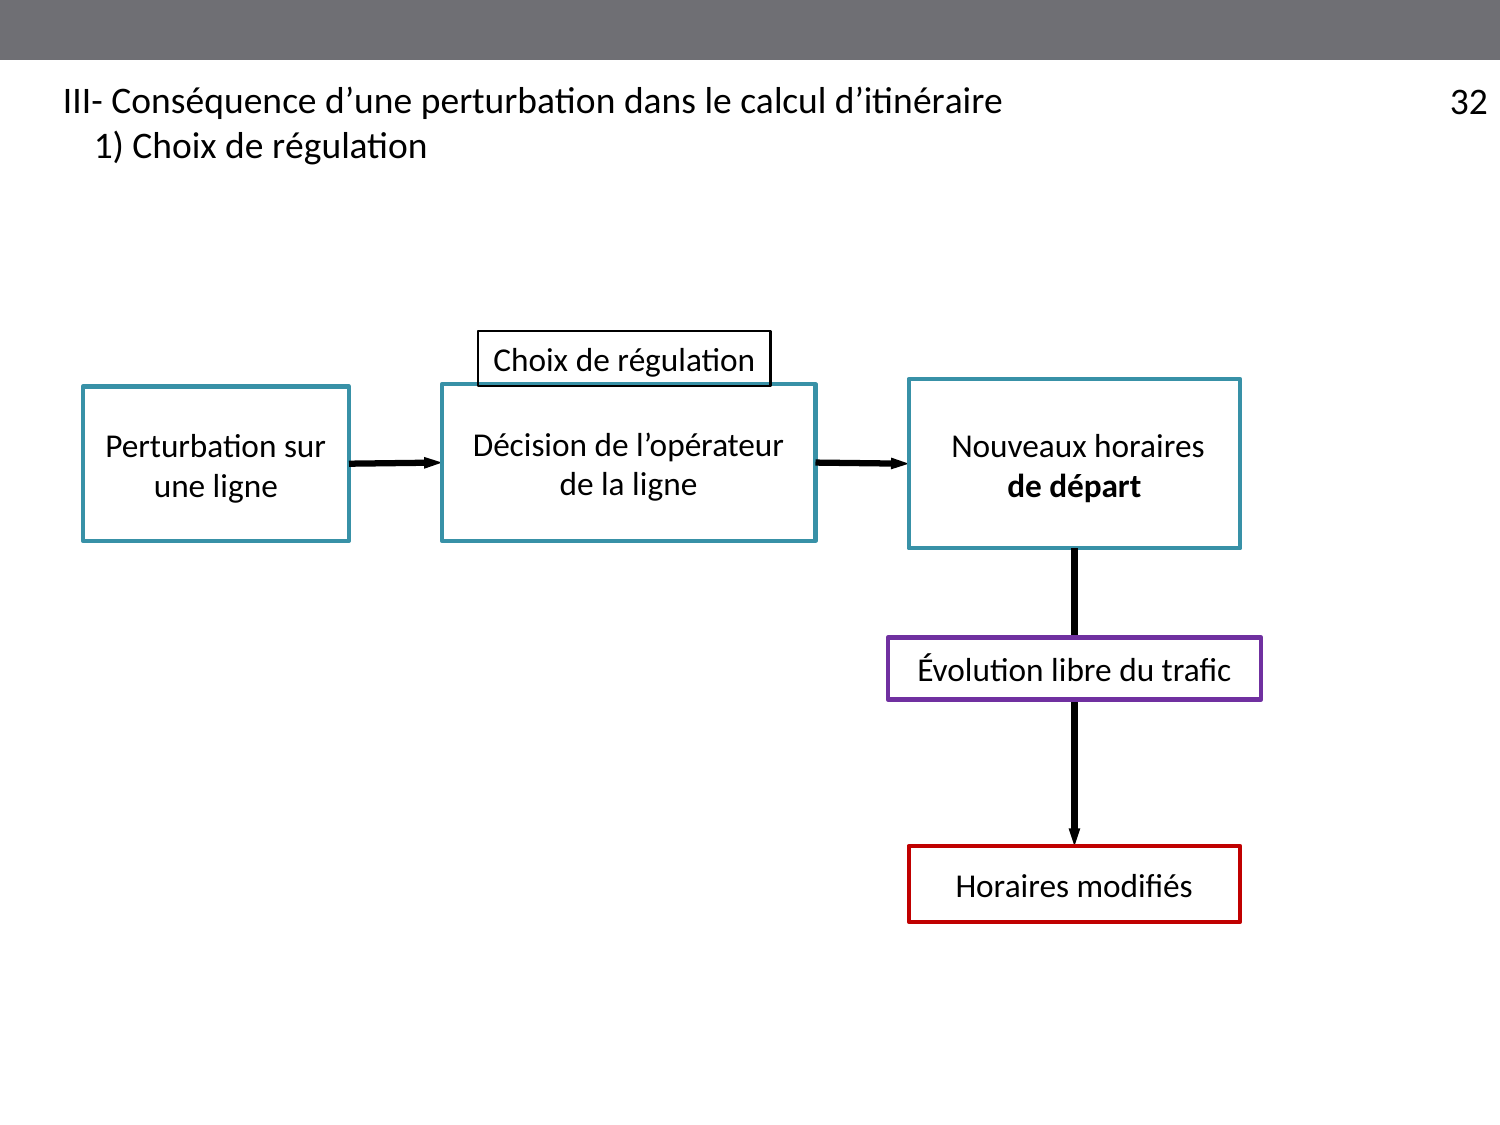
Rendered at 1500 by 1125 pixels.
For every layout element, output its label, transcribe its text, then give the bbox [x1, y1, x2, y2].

text_box III- Conséquence d’une perturbation dans le calcul d’itinéraire [48, 68, 1057, 128]
text_box Horaires modifiés [909, 846, 1240, 922]
text_box Perturbation sur une ligne [83, 387, 349, 541]
text_box Choix de régulation [478, 331, 770, 386]
text_box Décision de l’opérateur de la ligne [442, 384, 816, 541]
text_box Nouveaux horaires de départ [909, 379, 1240, 548]
text_box 1) Choix de régulation [79, 114, 443, 174]
text_box 32 [1435, 69, 1500, 131]
text_box Évolution libre du trafic [888, 637, 1261, 700]
